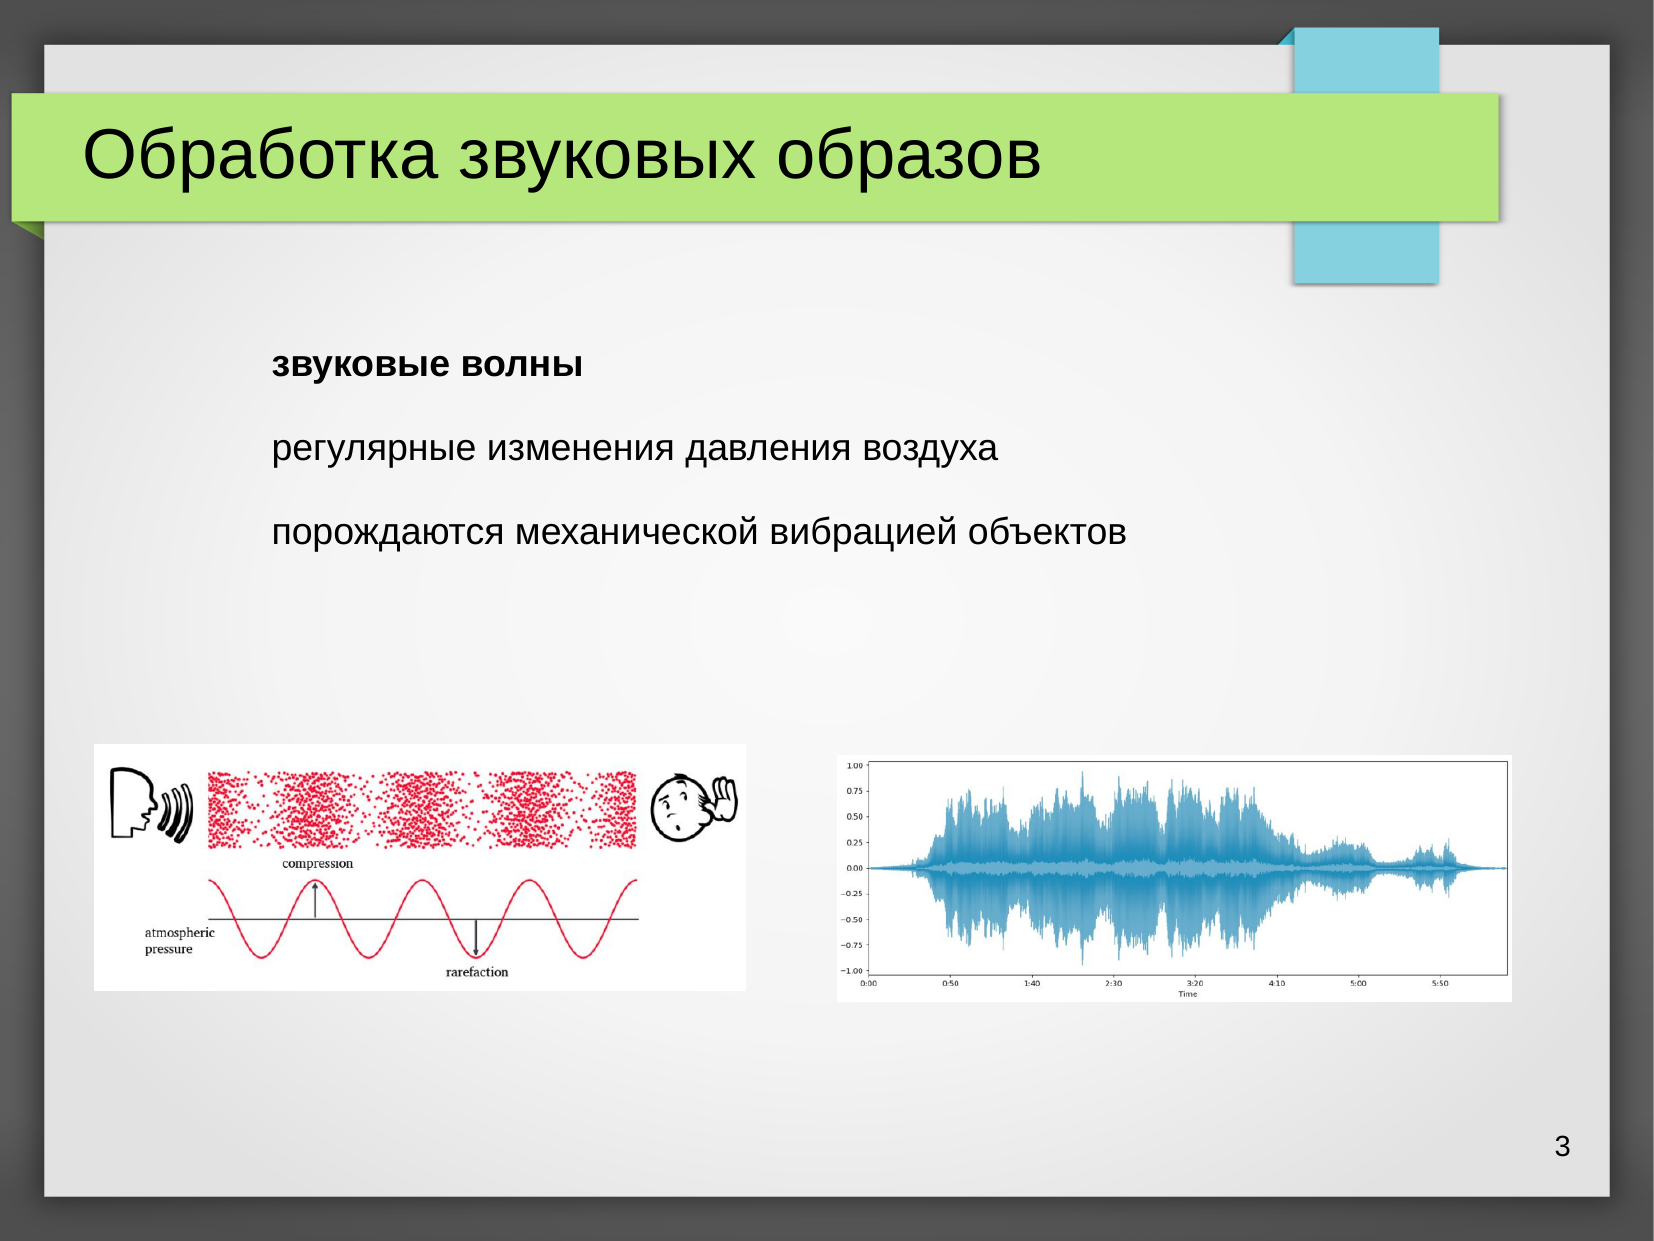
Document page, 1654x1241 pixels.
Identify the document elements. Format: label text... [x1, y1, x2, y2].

text_box звуковые волны регулярные изменения давления воздуха порождаются механической вибрацией объектов [271, 342, 1264, 637]
title Обработка звуковых образов [82, 114, 1406, 194]
picture [0, 0, 1654, 1241]
